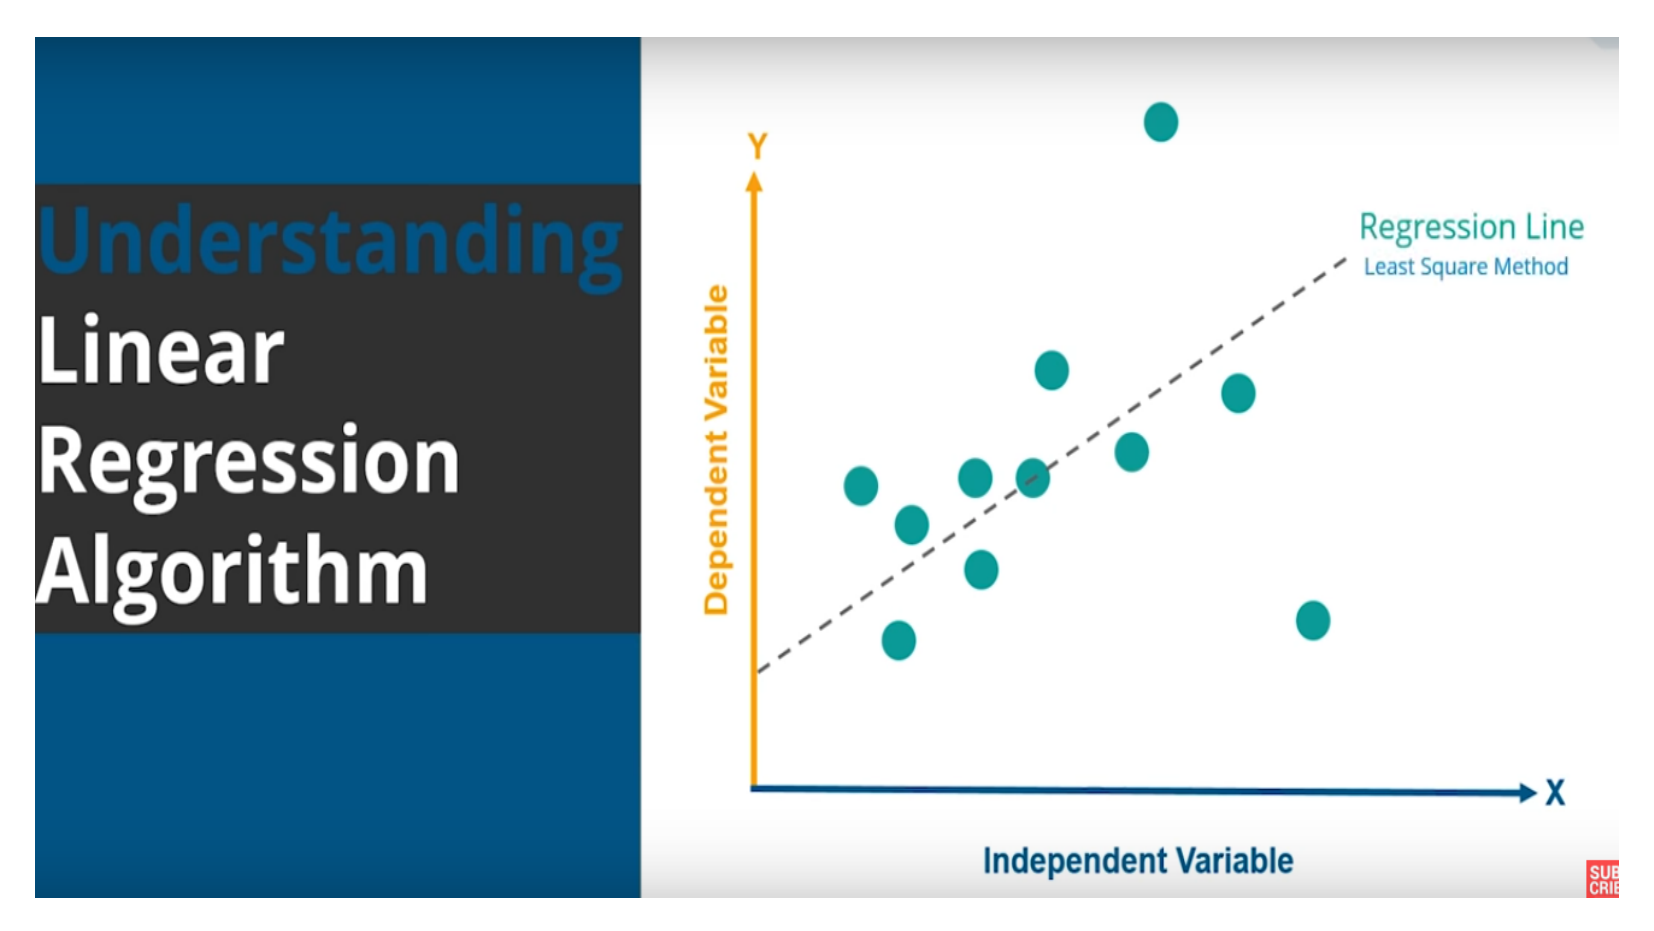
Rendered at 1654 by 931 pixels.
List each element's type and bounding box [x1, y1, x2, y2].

picture [35, 37, 1619, 898]
